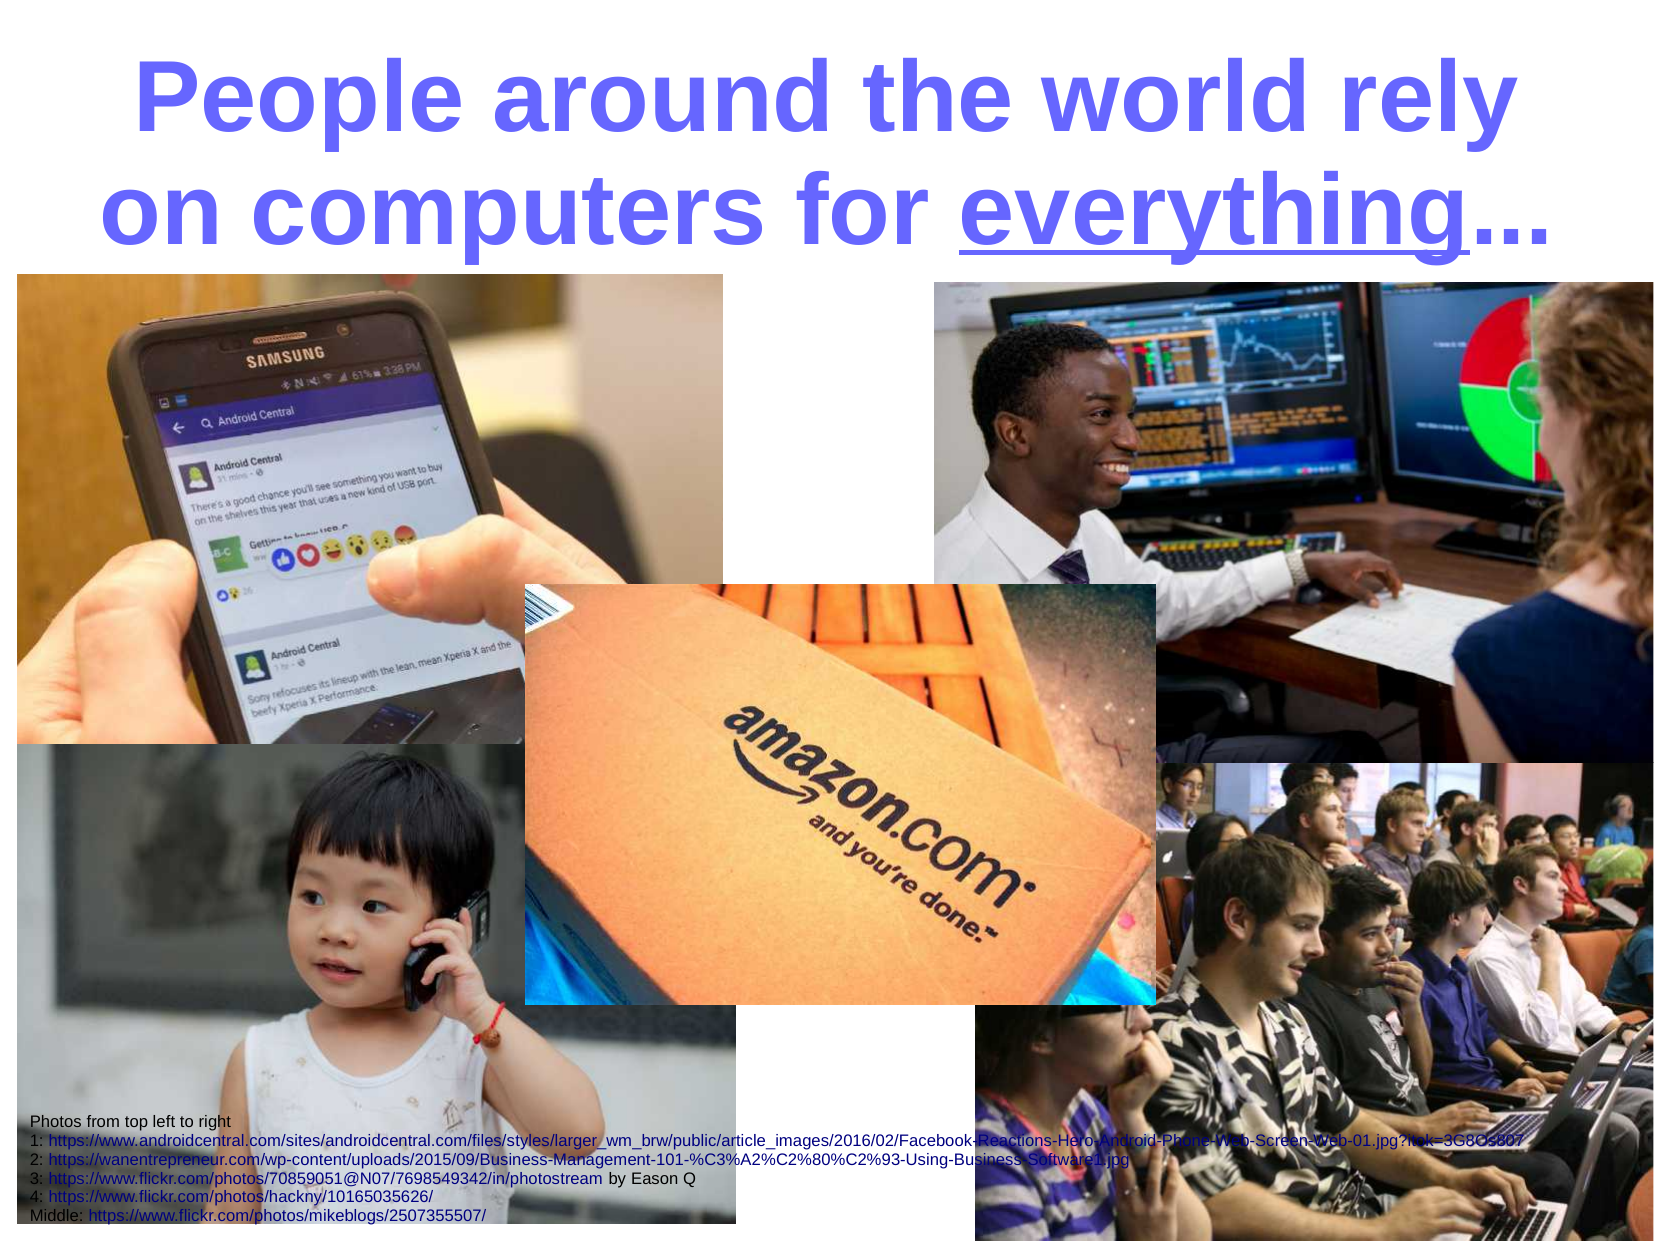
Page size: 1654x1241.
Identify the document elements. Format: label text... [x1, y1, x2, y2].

title People around the world rely on computers for everything... [82, 39, 1571, 267]
text_box Photos from top left to right 1: https://www.androidcentral.com/sites/androidcentral.com/files/styles/larger_wm_brw/public/article_images/2016/02/Facebook-Reactions-Hero-Android-Phone-Web-Screen-Web-01.jpg?itok=3G8Os807 2: https://wanentrepreneur.com/wp-content/uploads/2015/09/Business-Management-101-%C3%A2%C2%80%C2%93-Using-Business-Software1.jpg 3: https://www.flickr.com/photos/70859051@N07/7698549342/in/photostream by Eason Q 4: https://www.flickr.com/photos/hackny/10165035626/ Middle: https://www.flickr.com/photos/mikeblogs/2507355507/ [15, 1105, 1654, 1241]
picture [17, 274, 1654, 1105]
